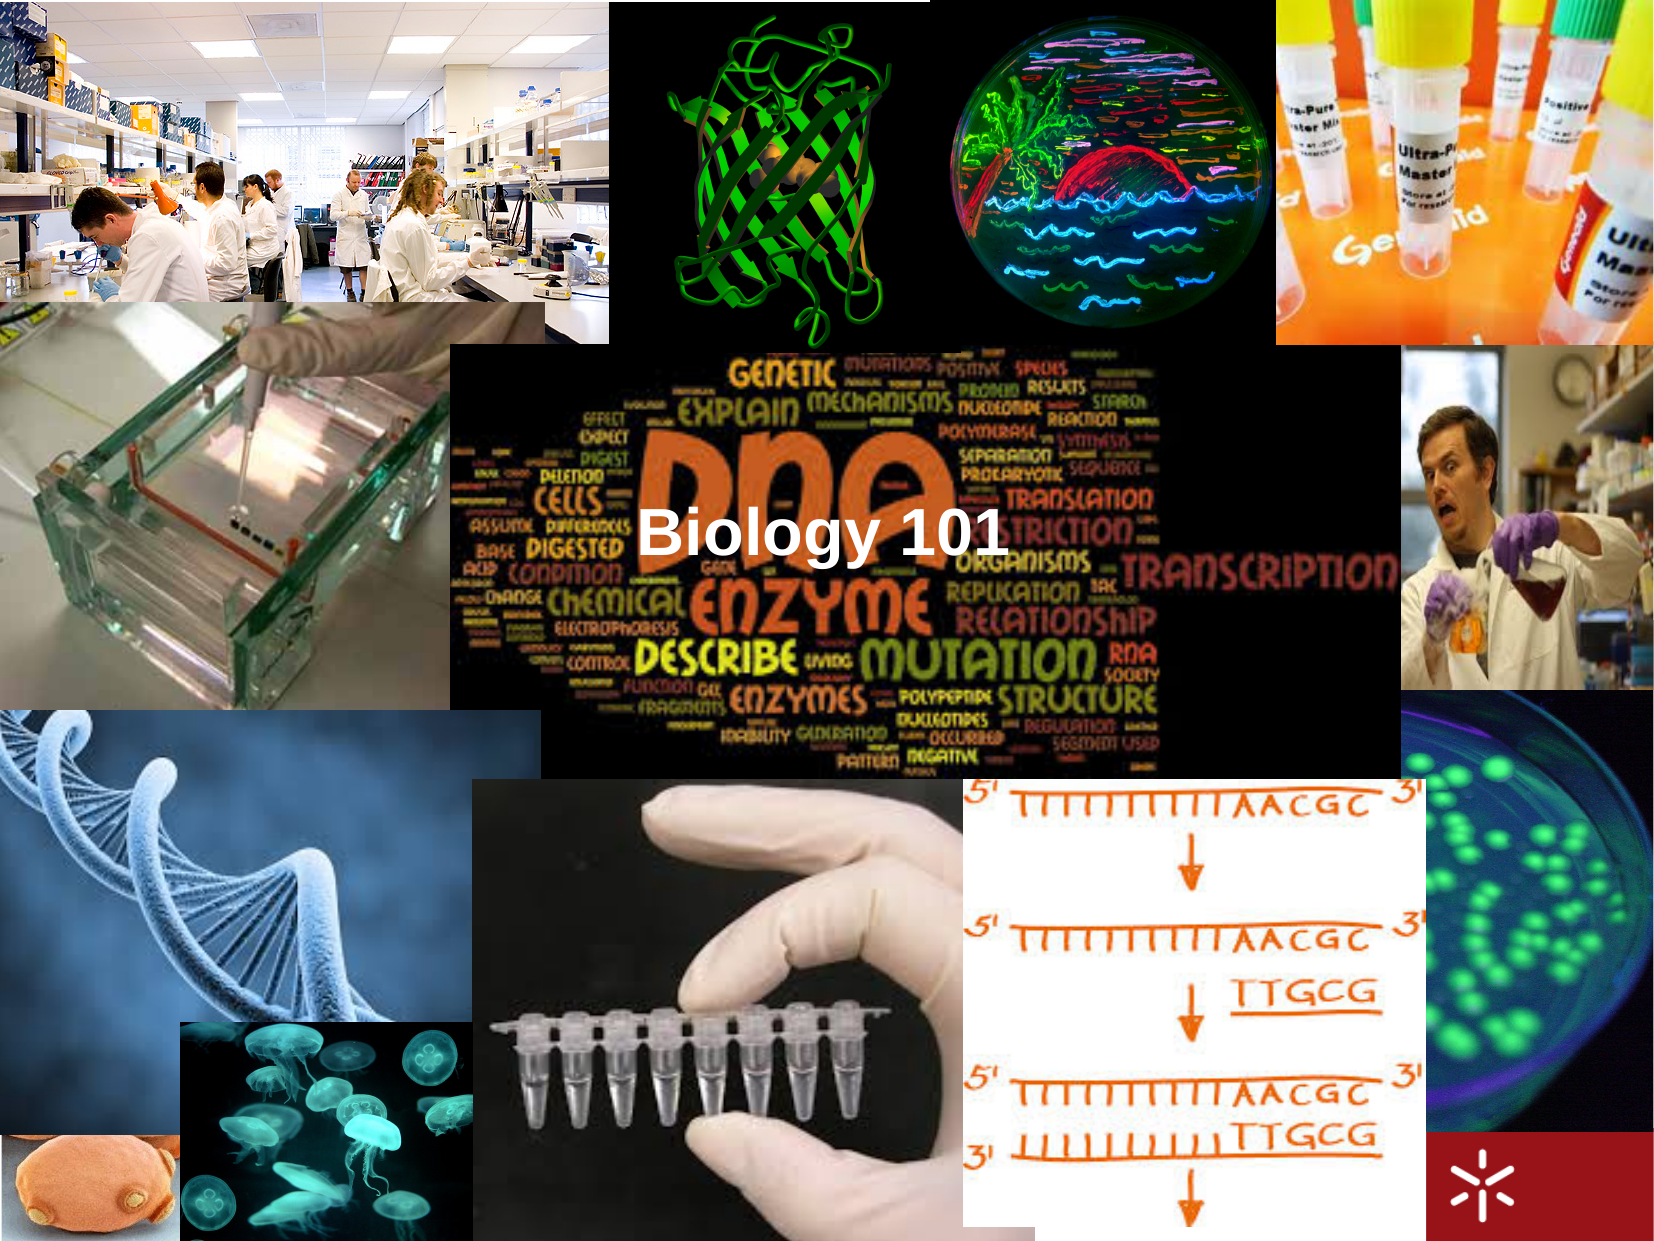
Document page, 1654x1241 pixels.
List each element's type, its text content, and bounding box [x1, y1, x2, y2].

picture [0, 710, 1654, 1241]
title Biology 101 [0, 255, 1654, 811]
picture [0, 0, 1654, 353]
